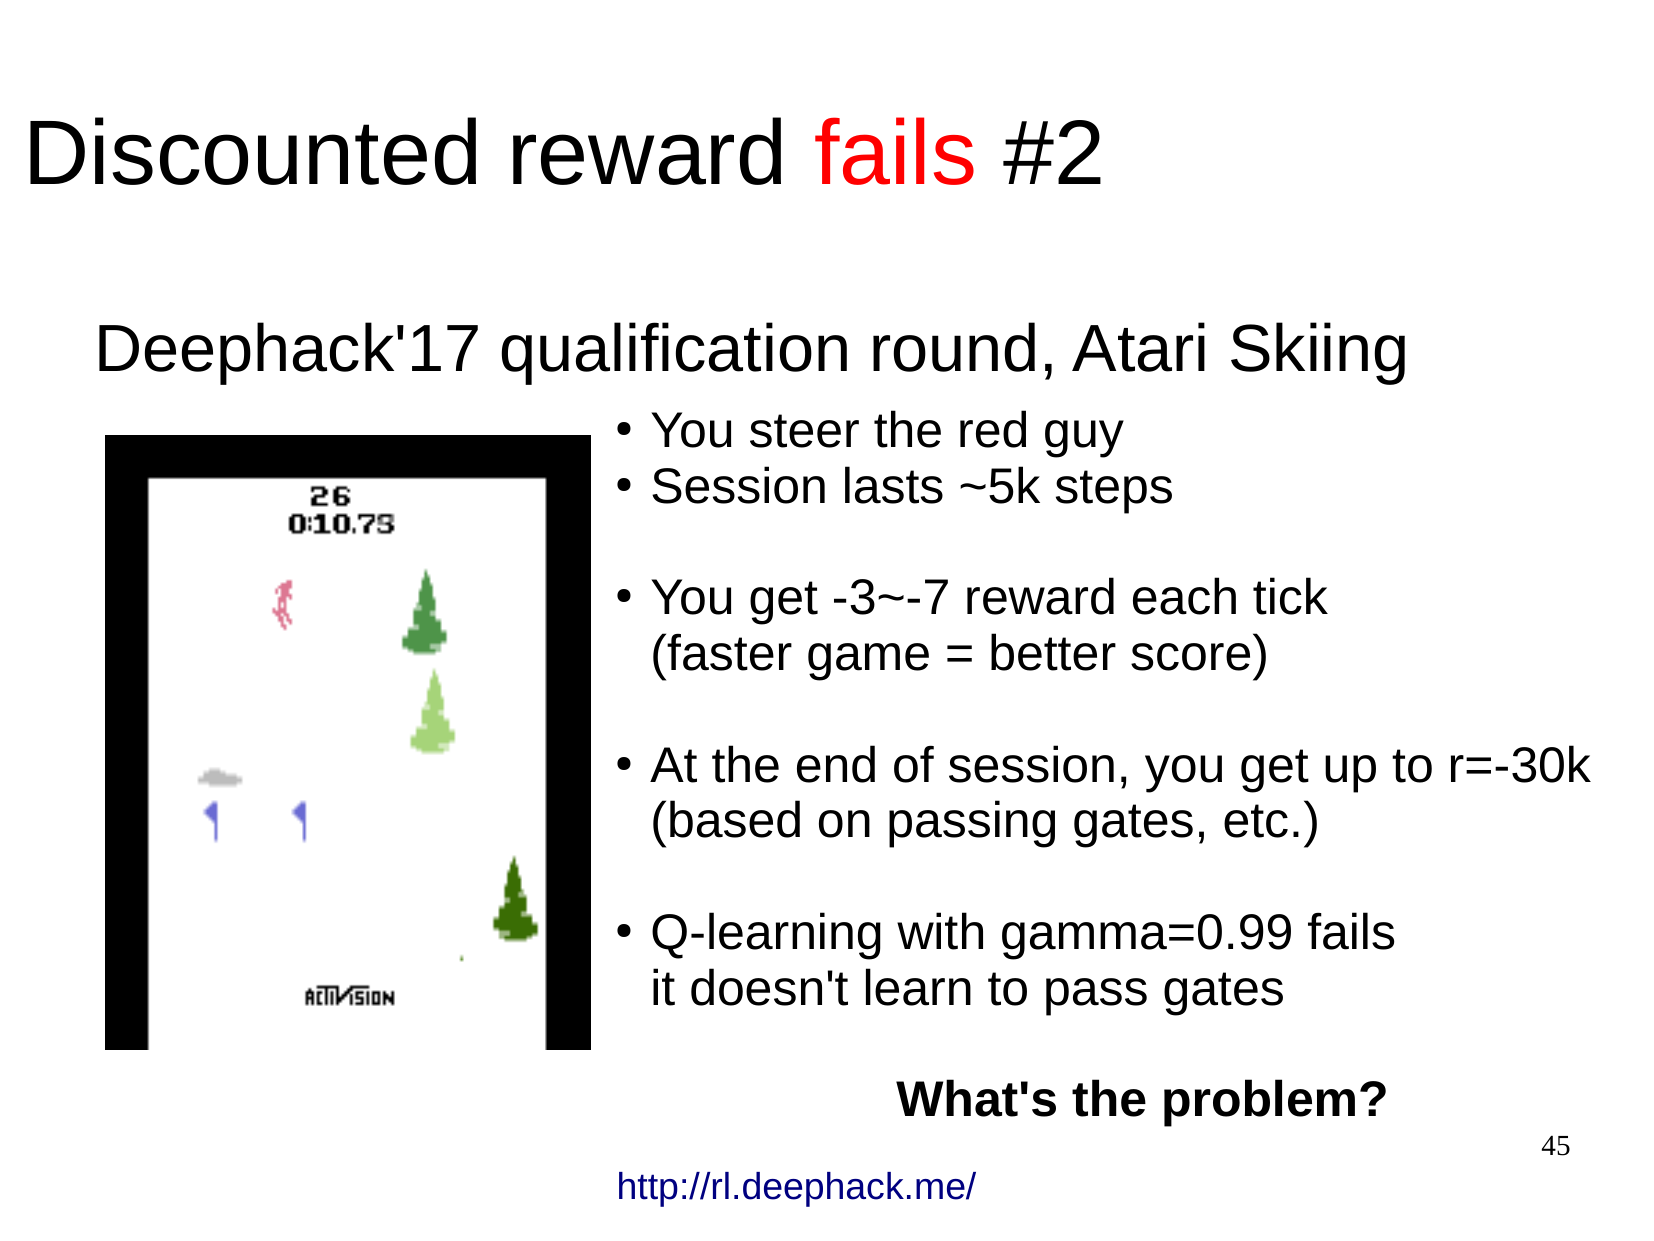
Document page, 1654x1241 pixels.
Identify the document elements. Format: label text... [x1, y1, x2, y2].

title Discounted reward fails #2 [23, 49, 1512, 257]
text_box http://rl.deephack.me/ [601, 1157, 1003, 1215]
picture [105, 435, 591, 1051]
text_box You steer the red guy Session lasts ~5k steps You get -3~-7 reward each tick (faster game = better score) At the end of session, you get up to r=-30k (based on passing gates, etc.) Q-learning with gamma=0.99 fails it doesn't learn to pass gates What's the problem? [615, 398, 1636, 1131]
text_box Deephack'17 qualification round, Atari Skiing [59, 296, 1501, 400]
